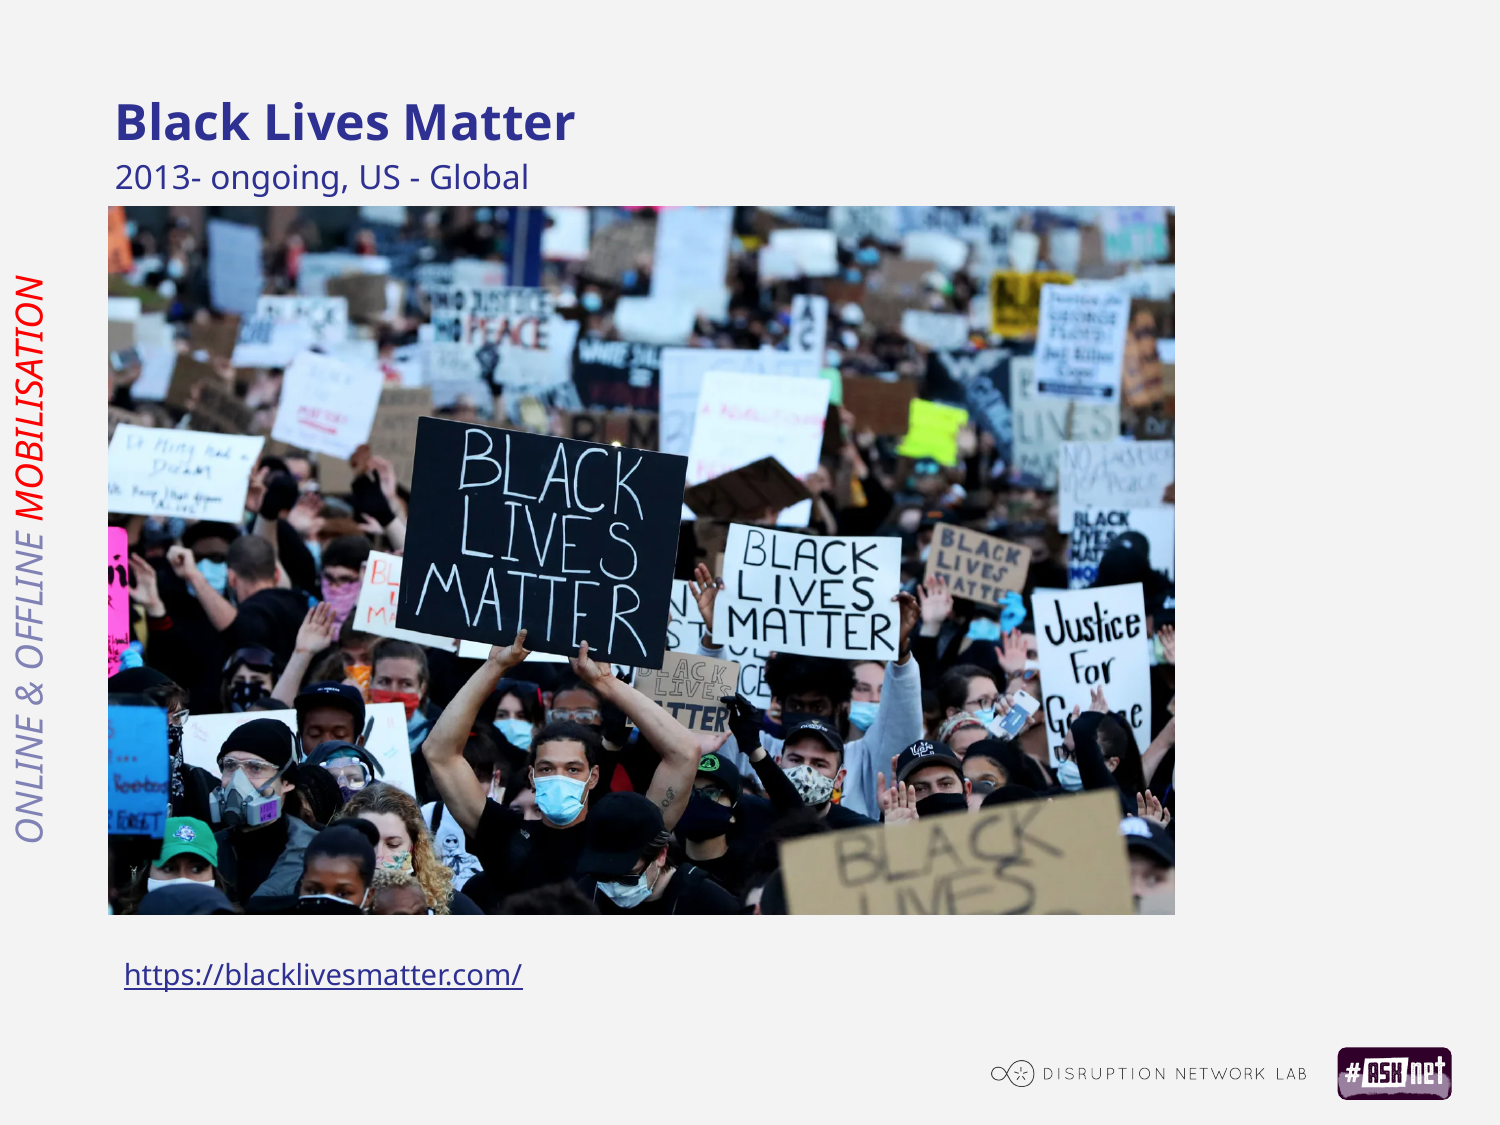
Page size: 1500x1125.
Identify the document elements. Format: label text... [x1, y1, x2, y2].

text_box Black Lives Matter 2013- ongoing, US - Global [99, 75, 1365, 160]
picture [1337, 1047, 1452, 1100]
picture [108, 206, 1175, 915]
text_box ONLINE & OFFLINE MOBILISATION [0, 0, 56, 1121]
text_box https://blacklivesmatter.com/ [108, 941, 1406, 986]
picture [991, 1060, 1306, 1087]
